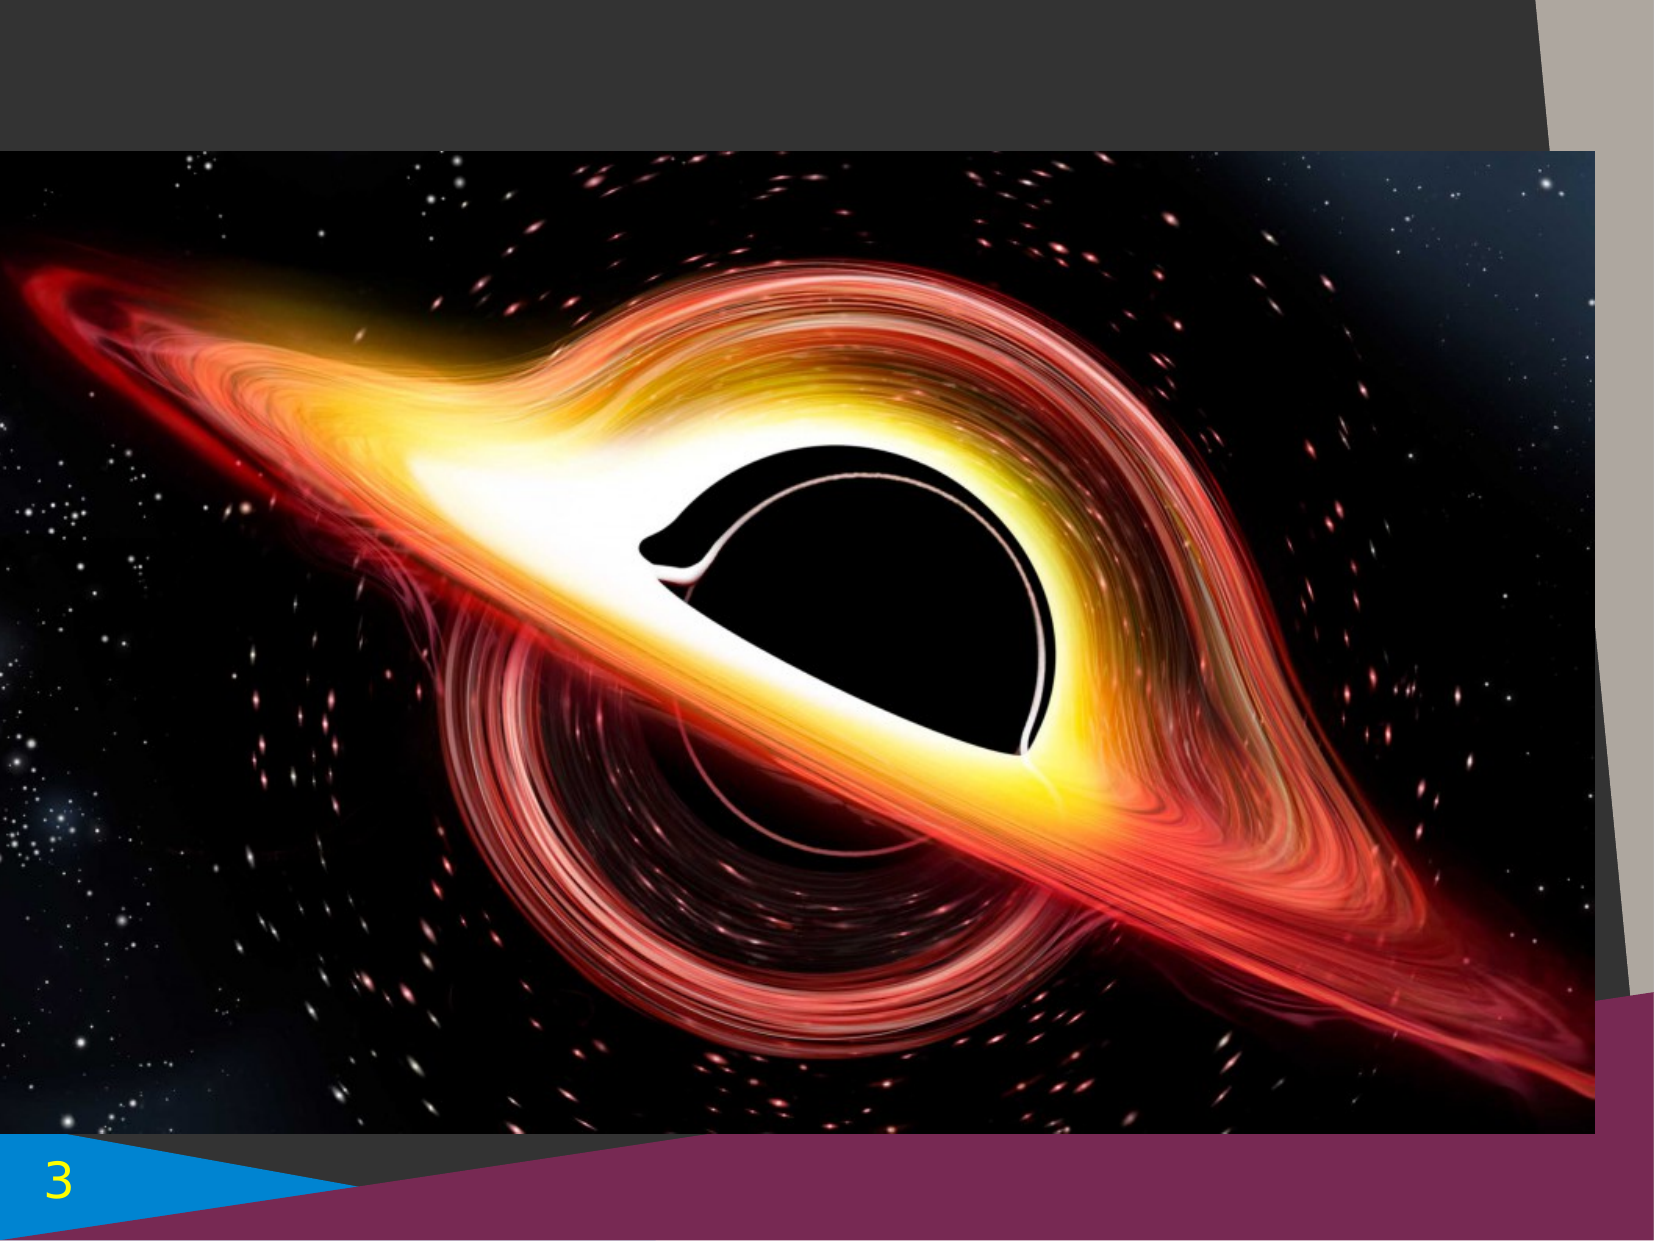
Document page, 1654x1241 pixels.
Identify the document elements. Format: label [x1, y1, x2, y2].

picture [0, 151, 1595, 1134]
